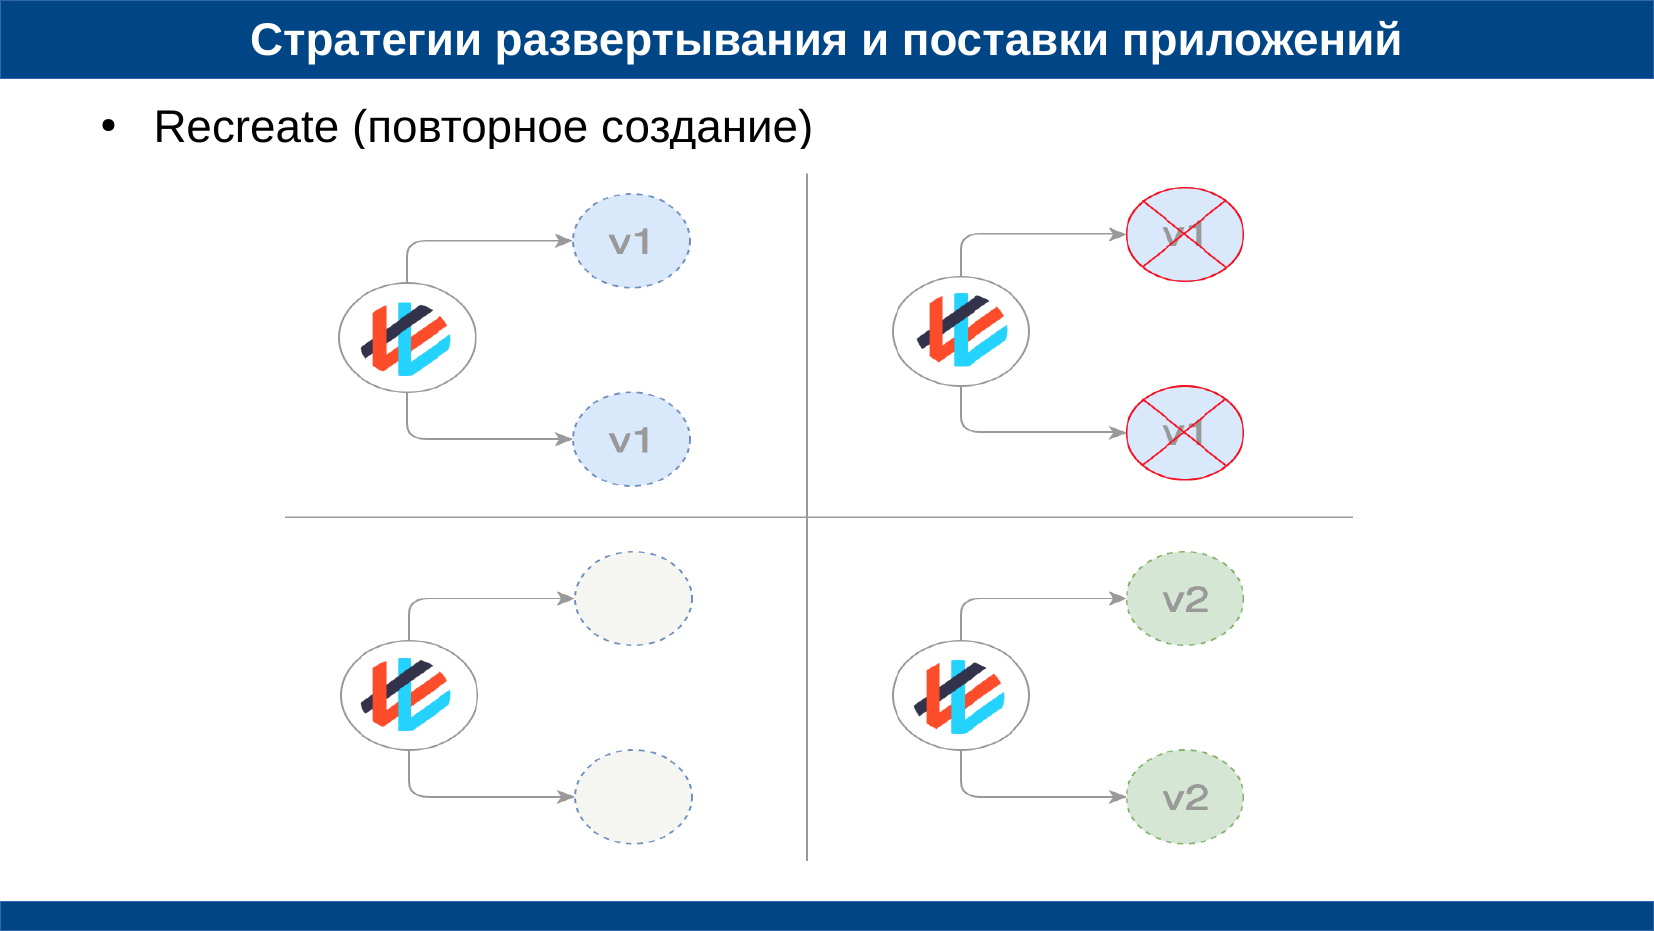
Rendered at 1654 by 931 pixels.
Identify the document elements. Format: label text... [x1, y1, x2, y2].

title Стратегии развертывания и поставки приложений [0, 0, 1654, 79]
picture [285, 149, 1396, 891]
list Recreate (повторное создание) [82, 101, 1571, 359]
